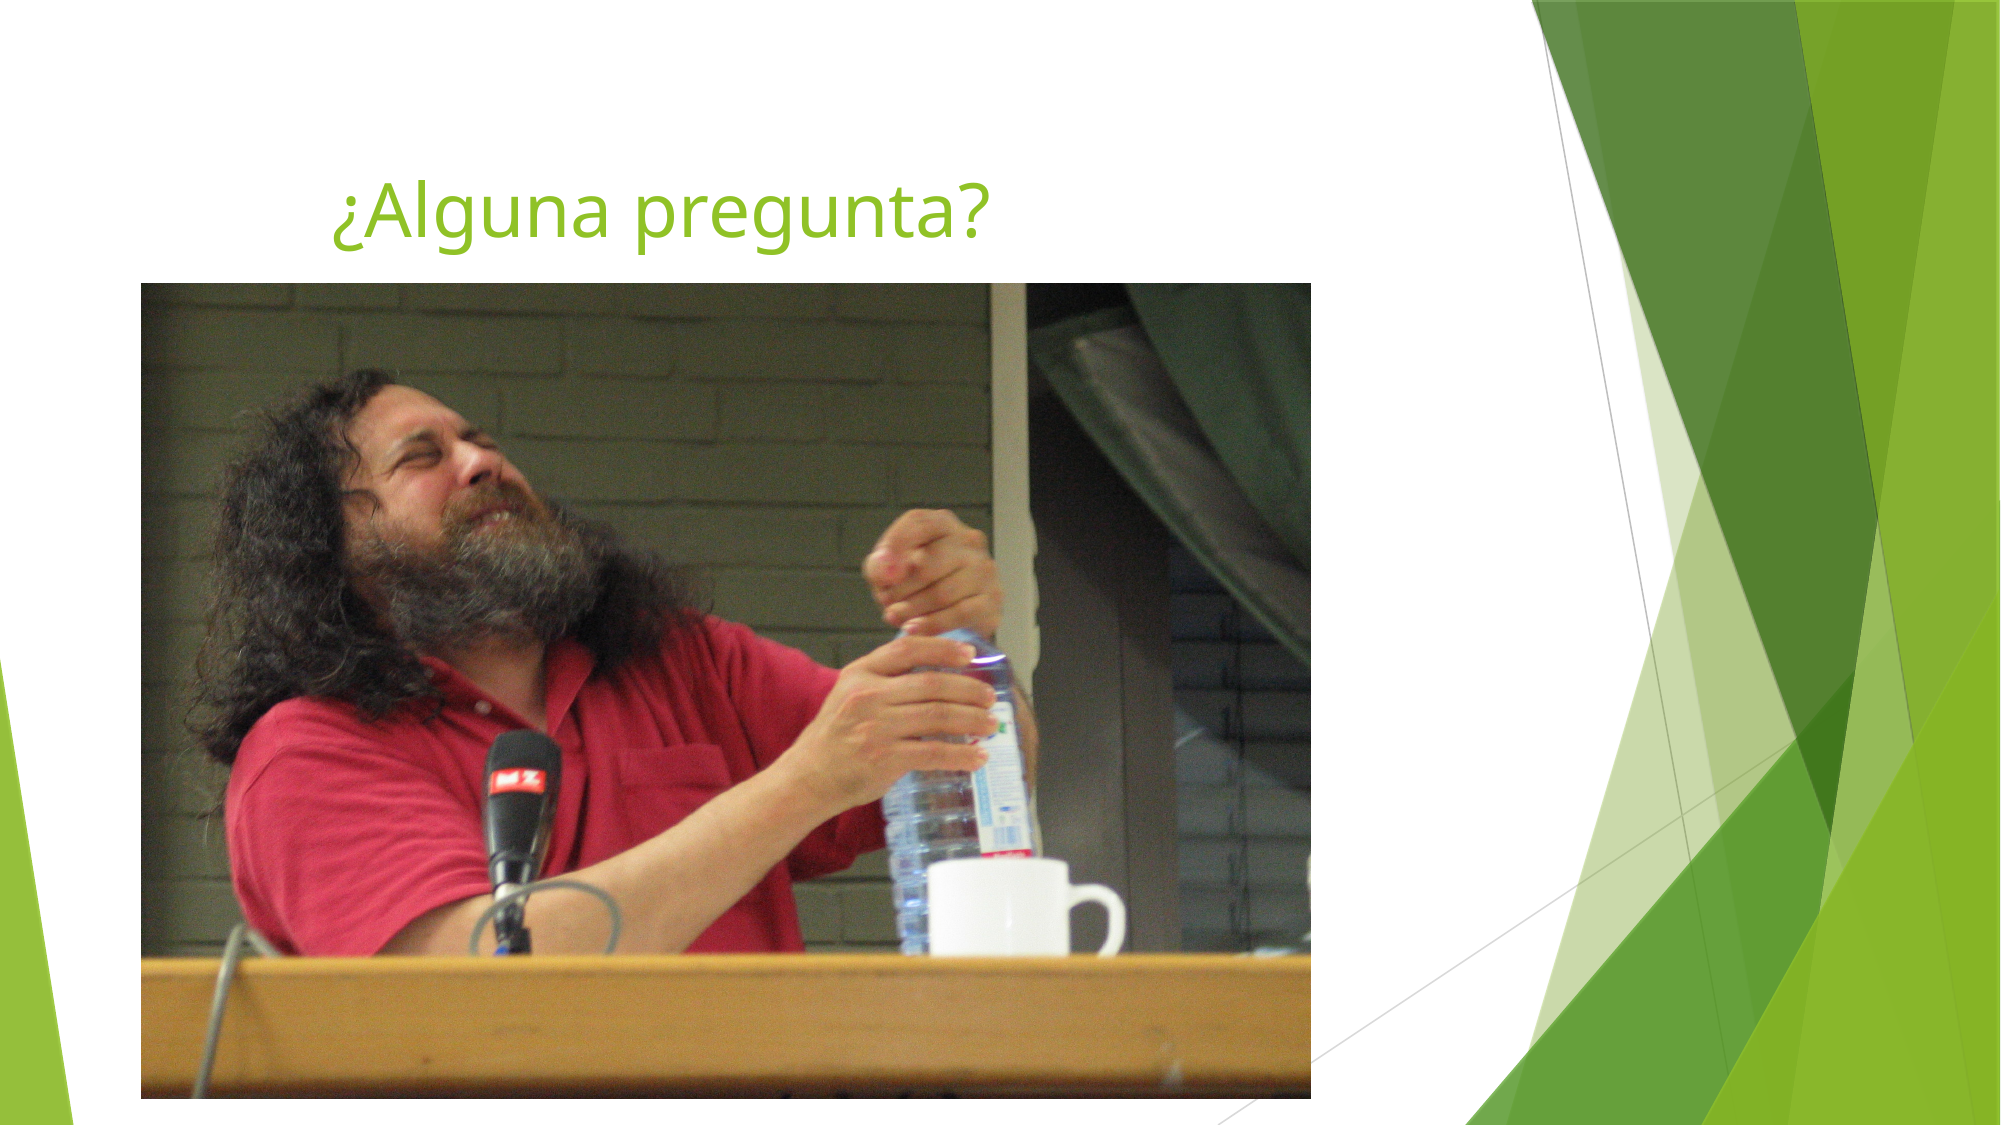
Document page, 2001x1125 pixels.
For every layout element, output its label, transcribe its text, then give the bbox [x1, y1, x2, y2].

picture [141, 283, 1311, 1099]
title ¿Alguna pregunta? [111, 99, 1522, 317]
